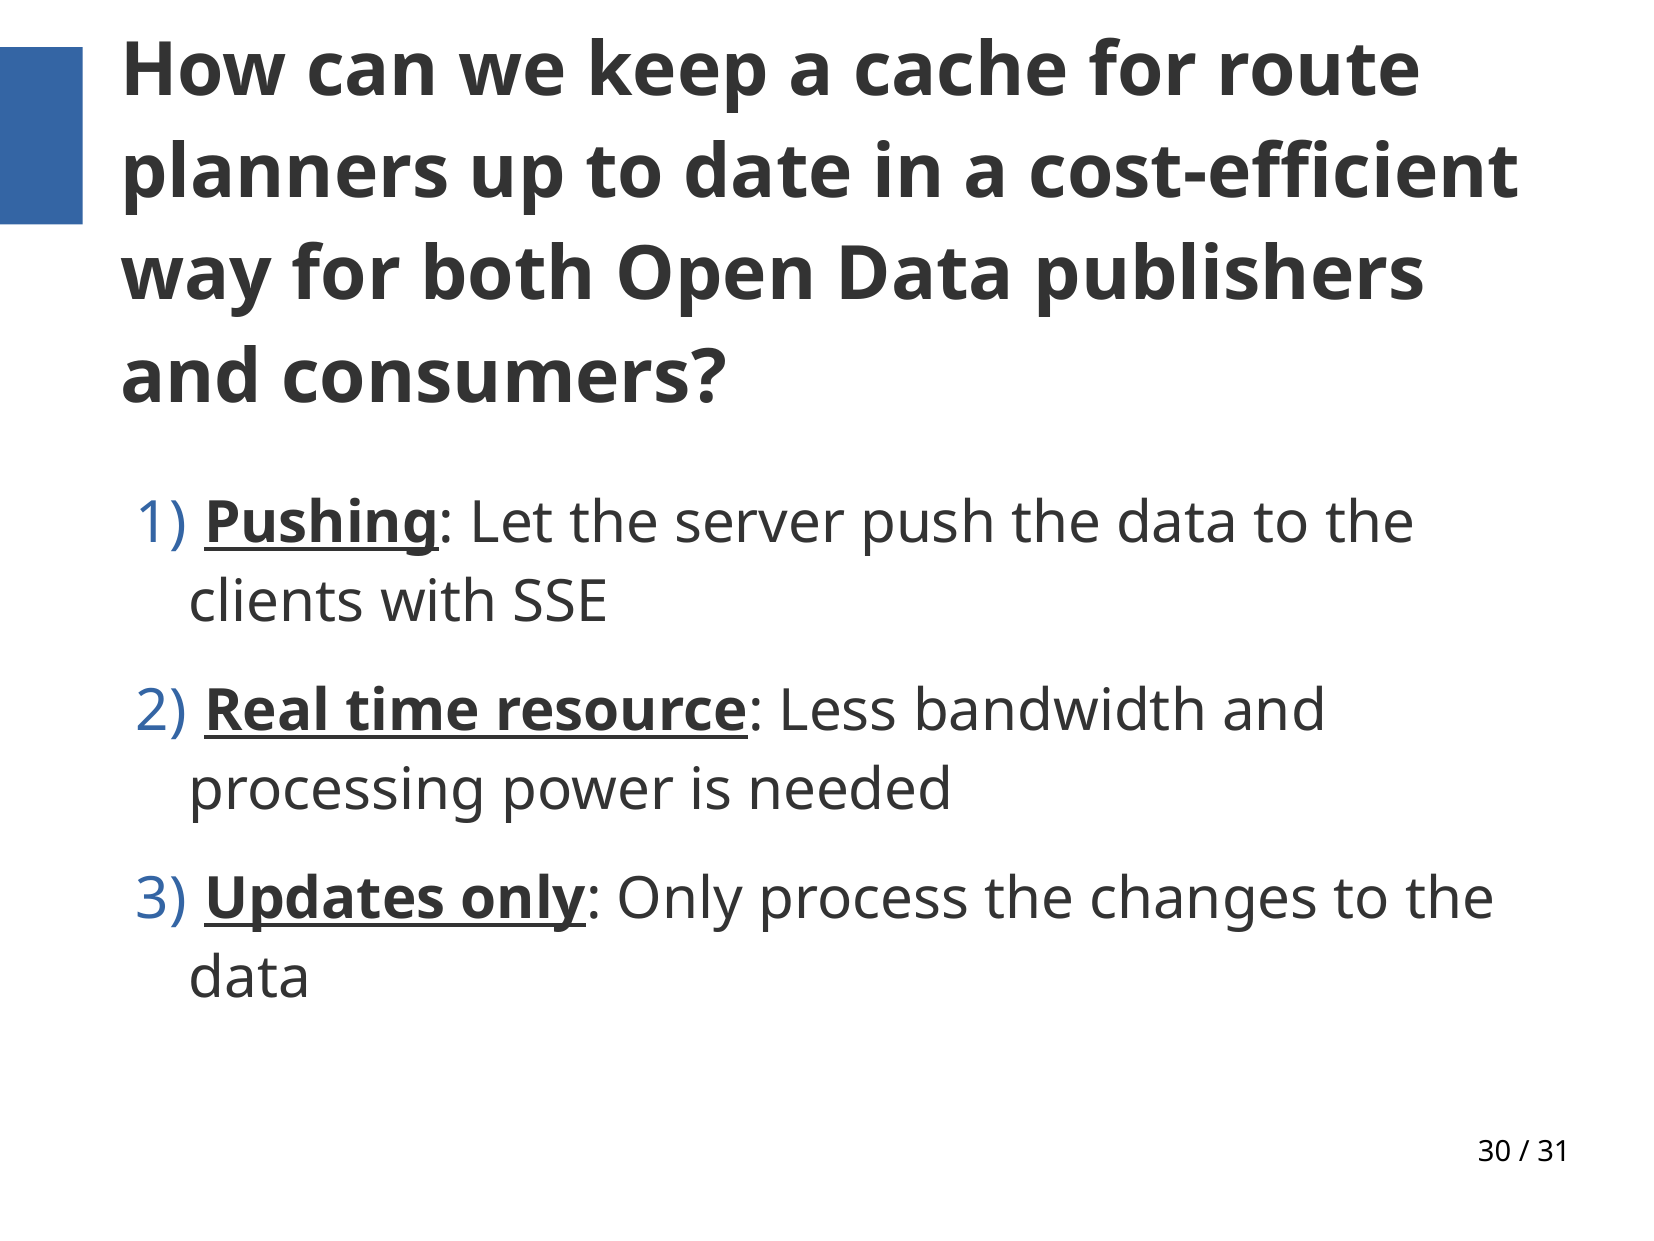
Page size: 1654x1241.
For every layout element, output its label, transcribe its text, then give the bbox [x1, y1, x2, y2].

title How can we keep a cache for route planners up to date in a cost-efficient way for both Open Data publishers and consumers? [120, 45, 1573, 395]
list Pushing: Let the server push the data to the clients with SSE Real time resource: Less bandwidth and processing power is needed Updates only: Only process the changes to the data [118, 480, 1536, 1074]
